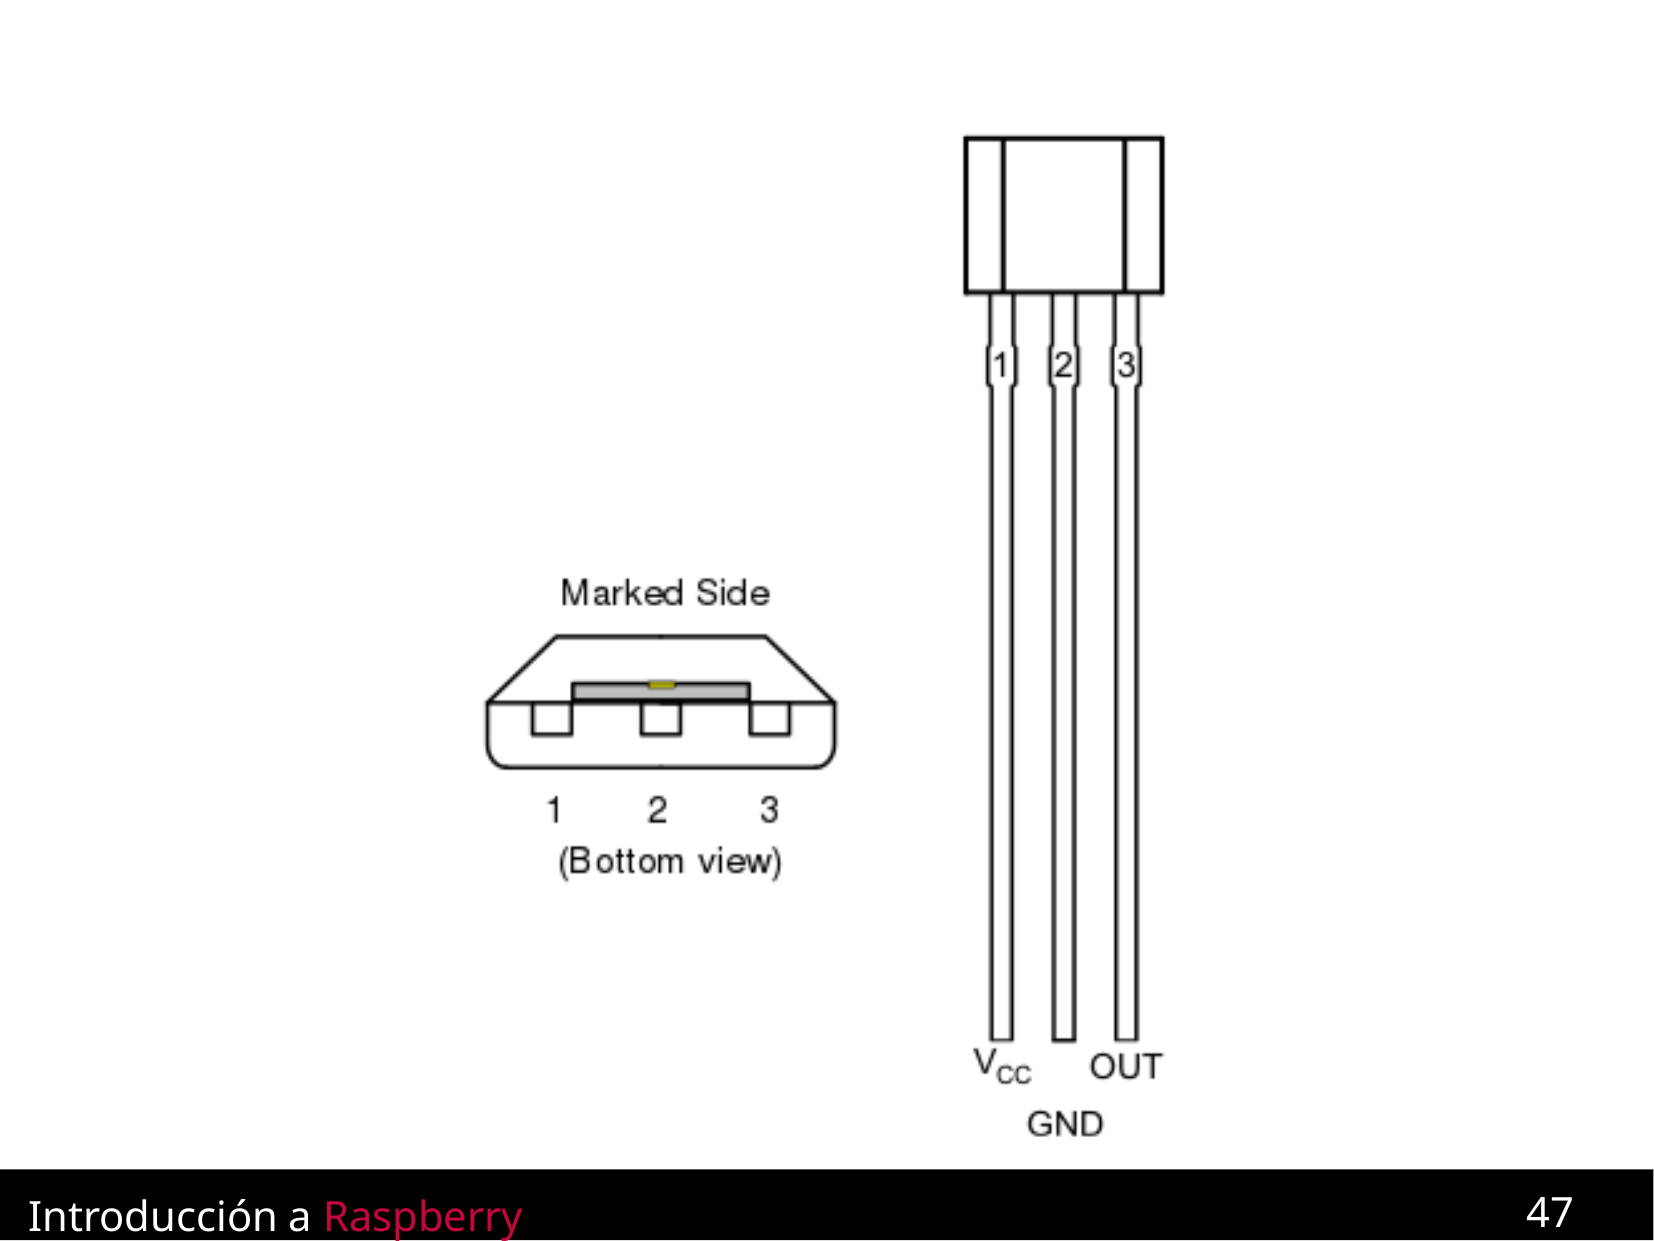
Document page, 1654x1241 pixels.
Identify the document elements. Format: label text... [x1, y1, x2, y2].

text_box <number> [1521, 1175, 1654, 1241]
text_box Introducción a Raspberry Pi [13, 1179, 556, 1241]
picture [929, 112, 1198, 1157]
picture [455, 537, 879, 903]
text_box [0, 0, 1654, 1241]
